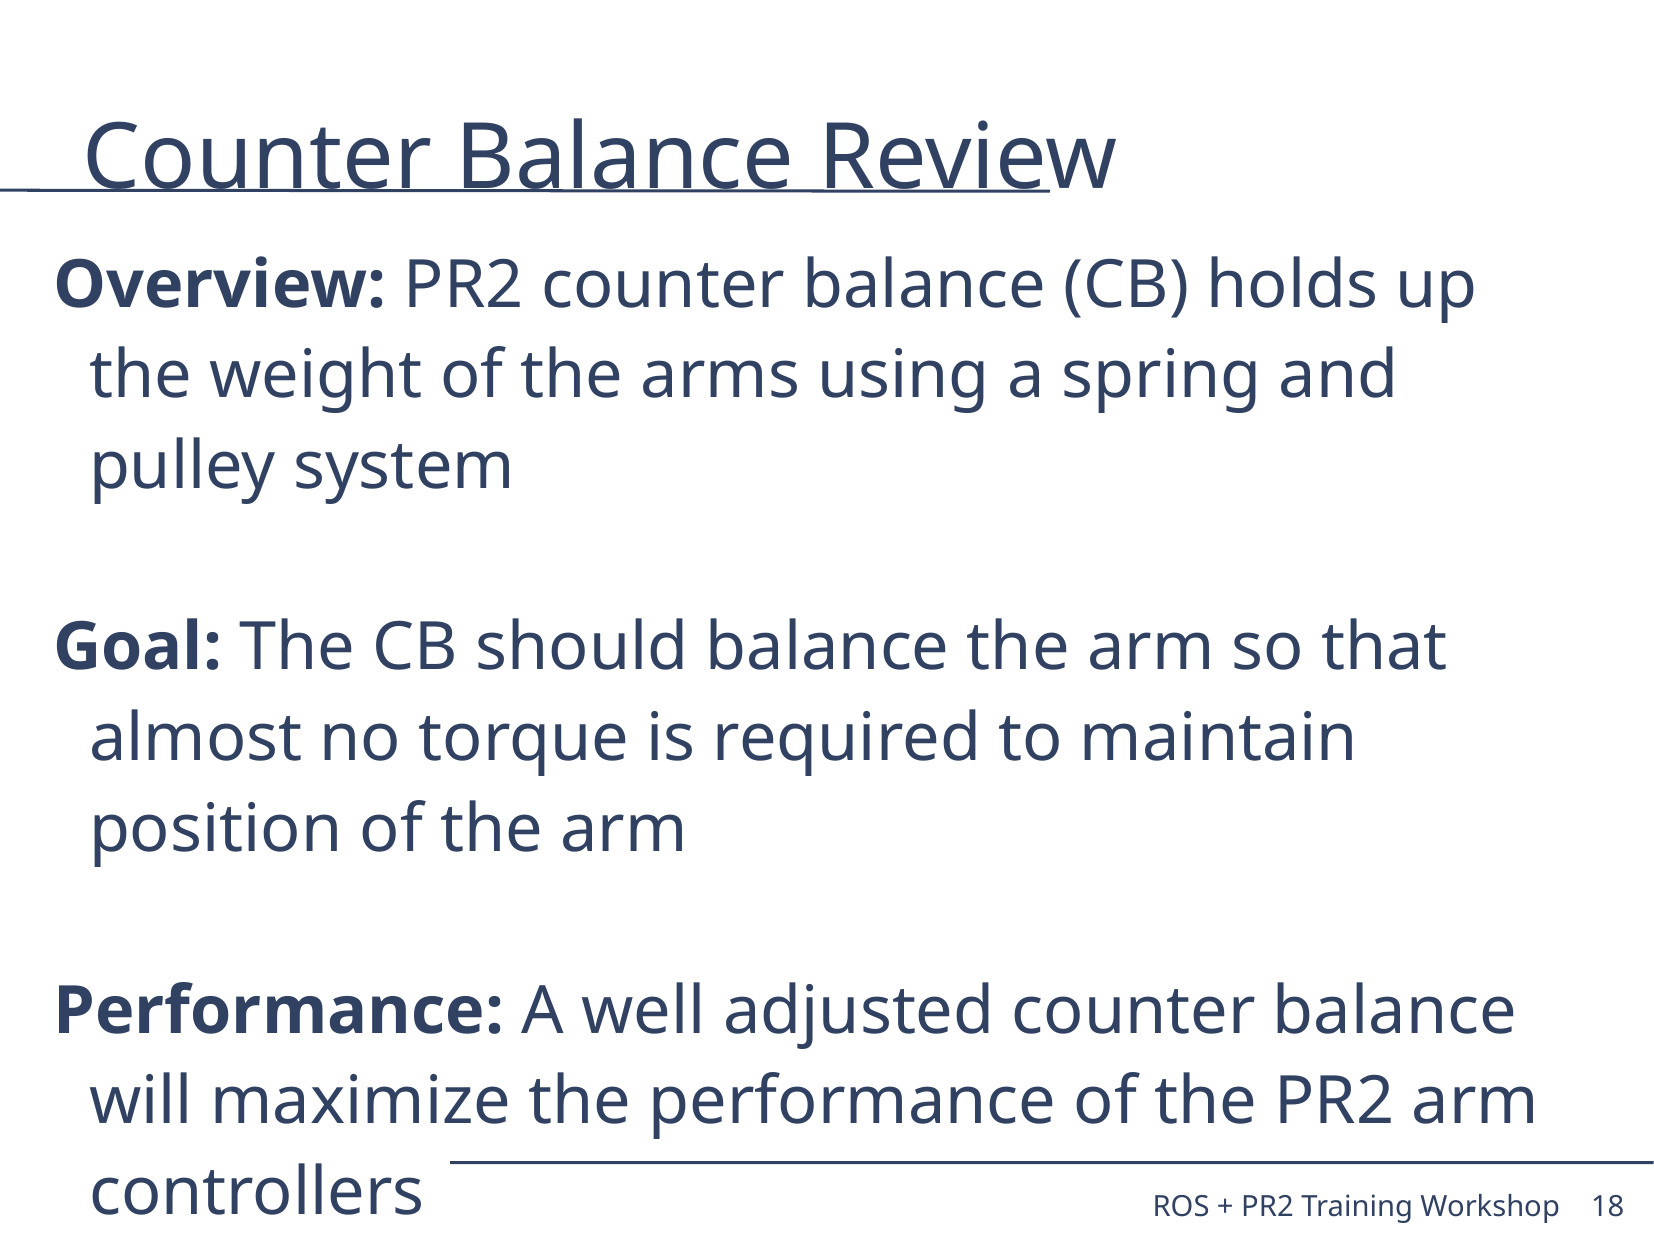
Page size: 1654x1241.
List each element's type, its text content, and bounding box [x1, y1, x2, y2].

list Overview: PR2 counter balance (CB) holds up the weight of the arms using a spring and pulley system Goal: The CB should balance the arm so that almost no torque is required to maintain position of the arm Performance: A well adjusted counter balance will maximize the performance of the PR2 arm controllers [53, 235, 1542, 1174]
title Counter Balance Review [82, 56, 1571, 250]
